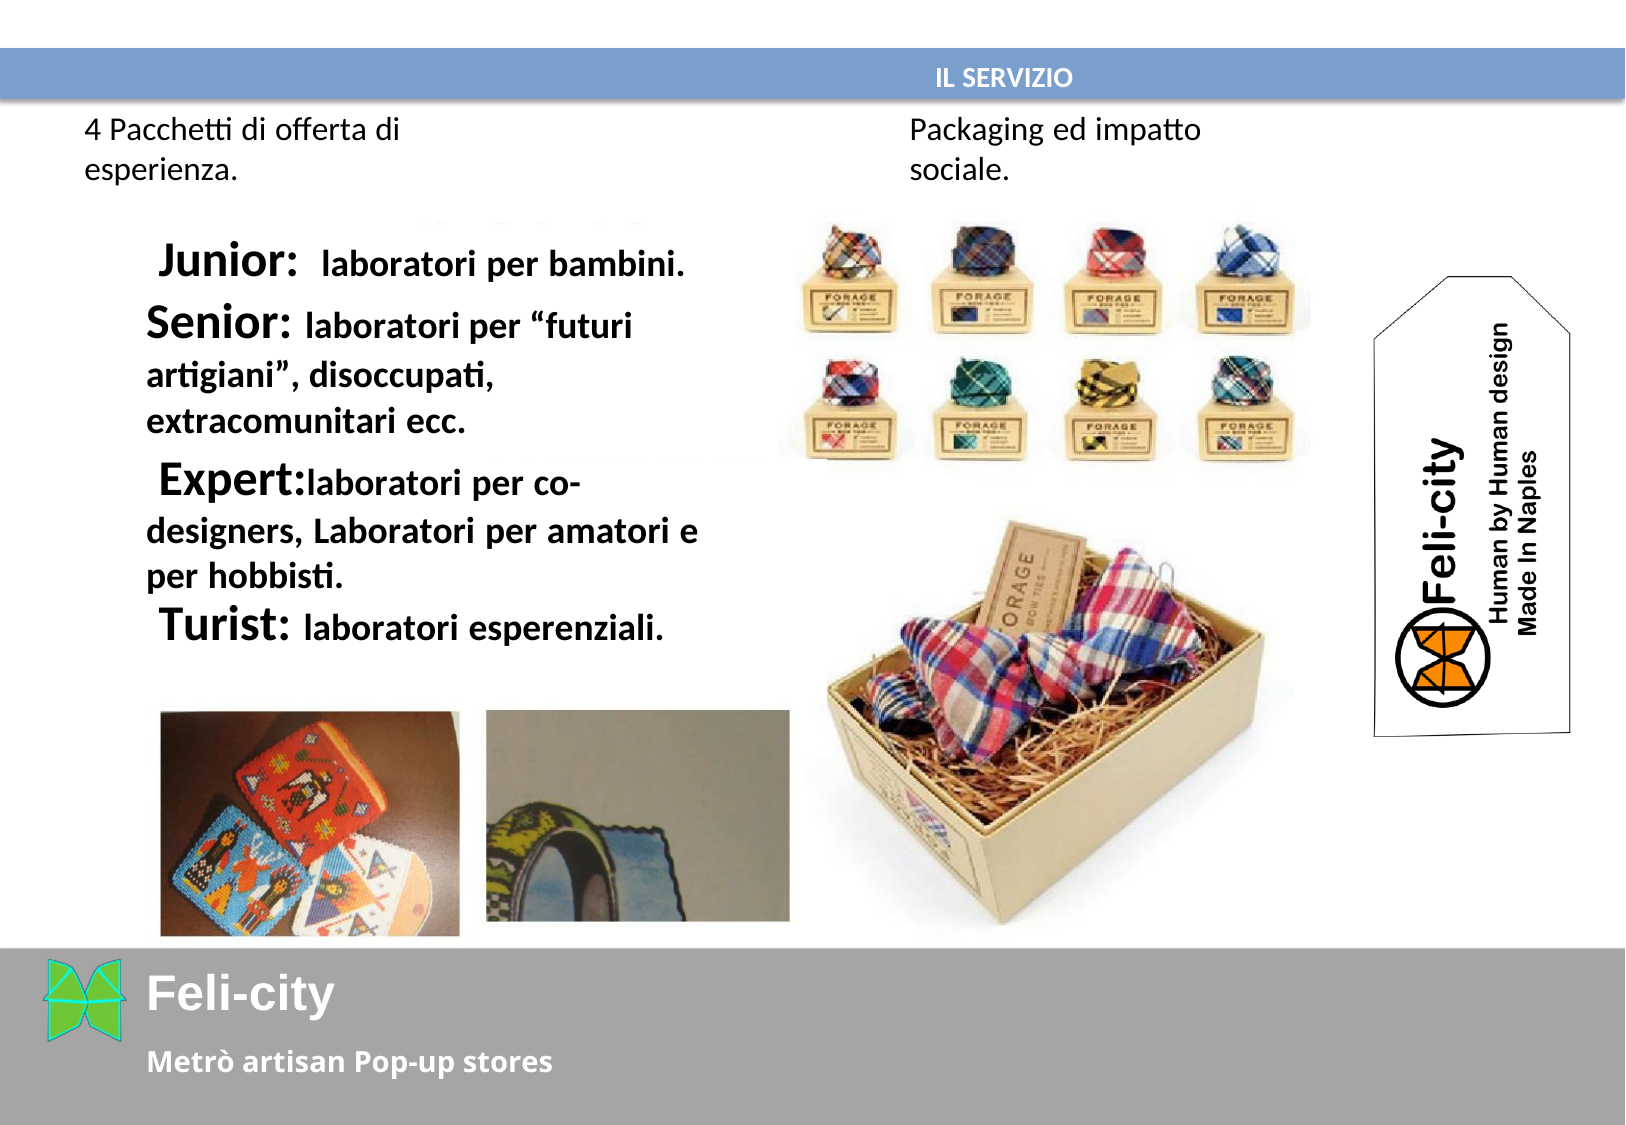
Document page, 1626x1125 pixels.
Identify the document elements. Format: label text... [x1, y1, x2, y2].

text_box IL SERVIZIO [933, 58, 1075, 94]
text_box Feli-city Metrò artisan Pop-up stores [143, 962, 1066, 1079]
text_box [0, 189, 1626, 1125]
text_box Junior: laboratori per bambini. Senior: laboratori per “futuri artigiani”, disoccupati, extracomunitari ecc. Expert:laboratori per co- designers, Laboratori per amatori e per hobbisti. Turist: laboratori esperenziali. [143, 225, 734, 651]
text_box [0, 43, 1625, 119]
text_box Packaging ed impatto sociale. [907, 110, 1309, 188]
text_box 4 Pacchetti di offerta di esperienza. [82, 110, 562, 188]
